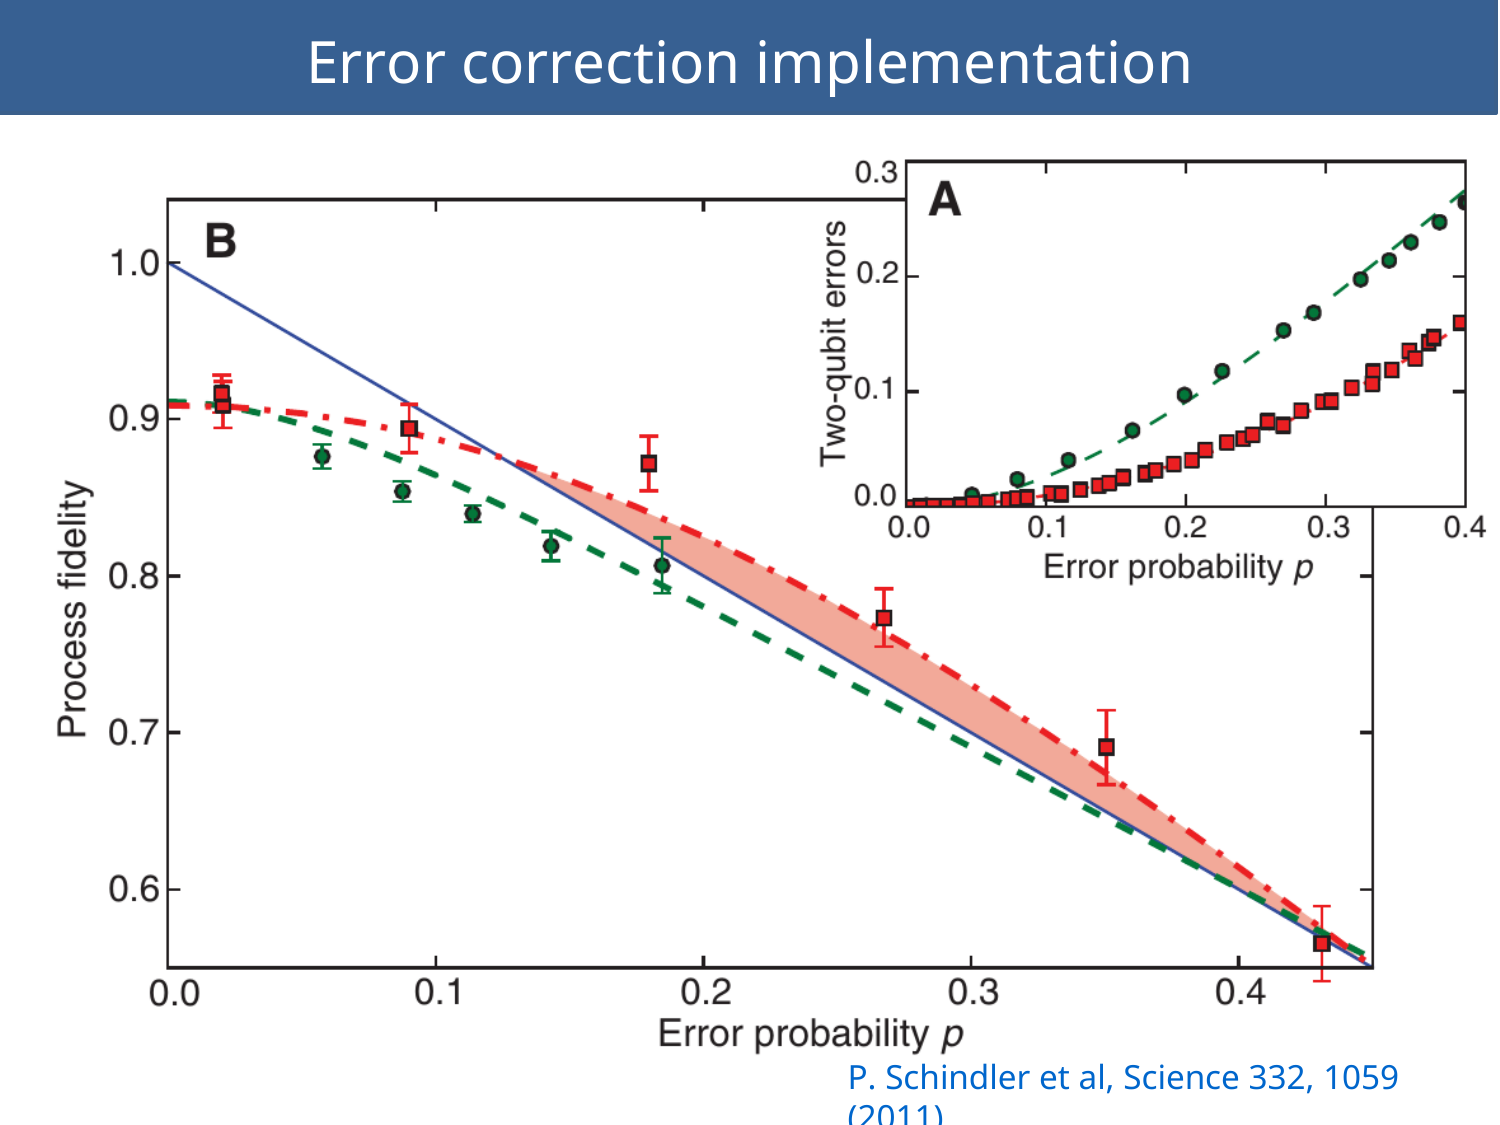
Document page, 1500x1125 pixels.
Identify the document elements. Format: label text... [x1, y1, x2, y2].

text_box P. Schindler et al, Science 332, 1059 (2011) [711, 1049, 1500, 1105]
picture [0, 124, 1500, 1064]
text_box Error correction implementation [45, 17, 1454, 103]
